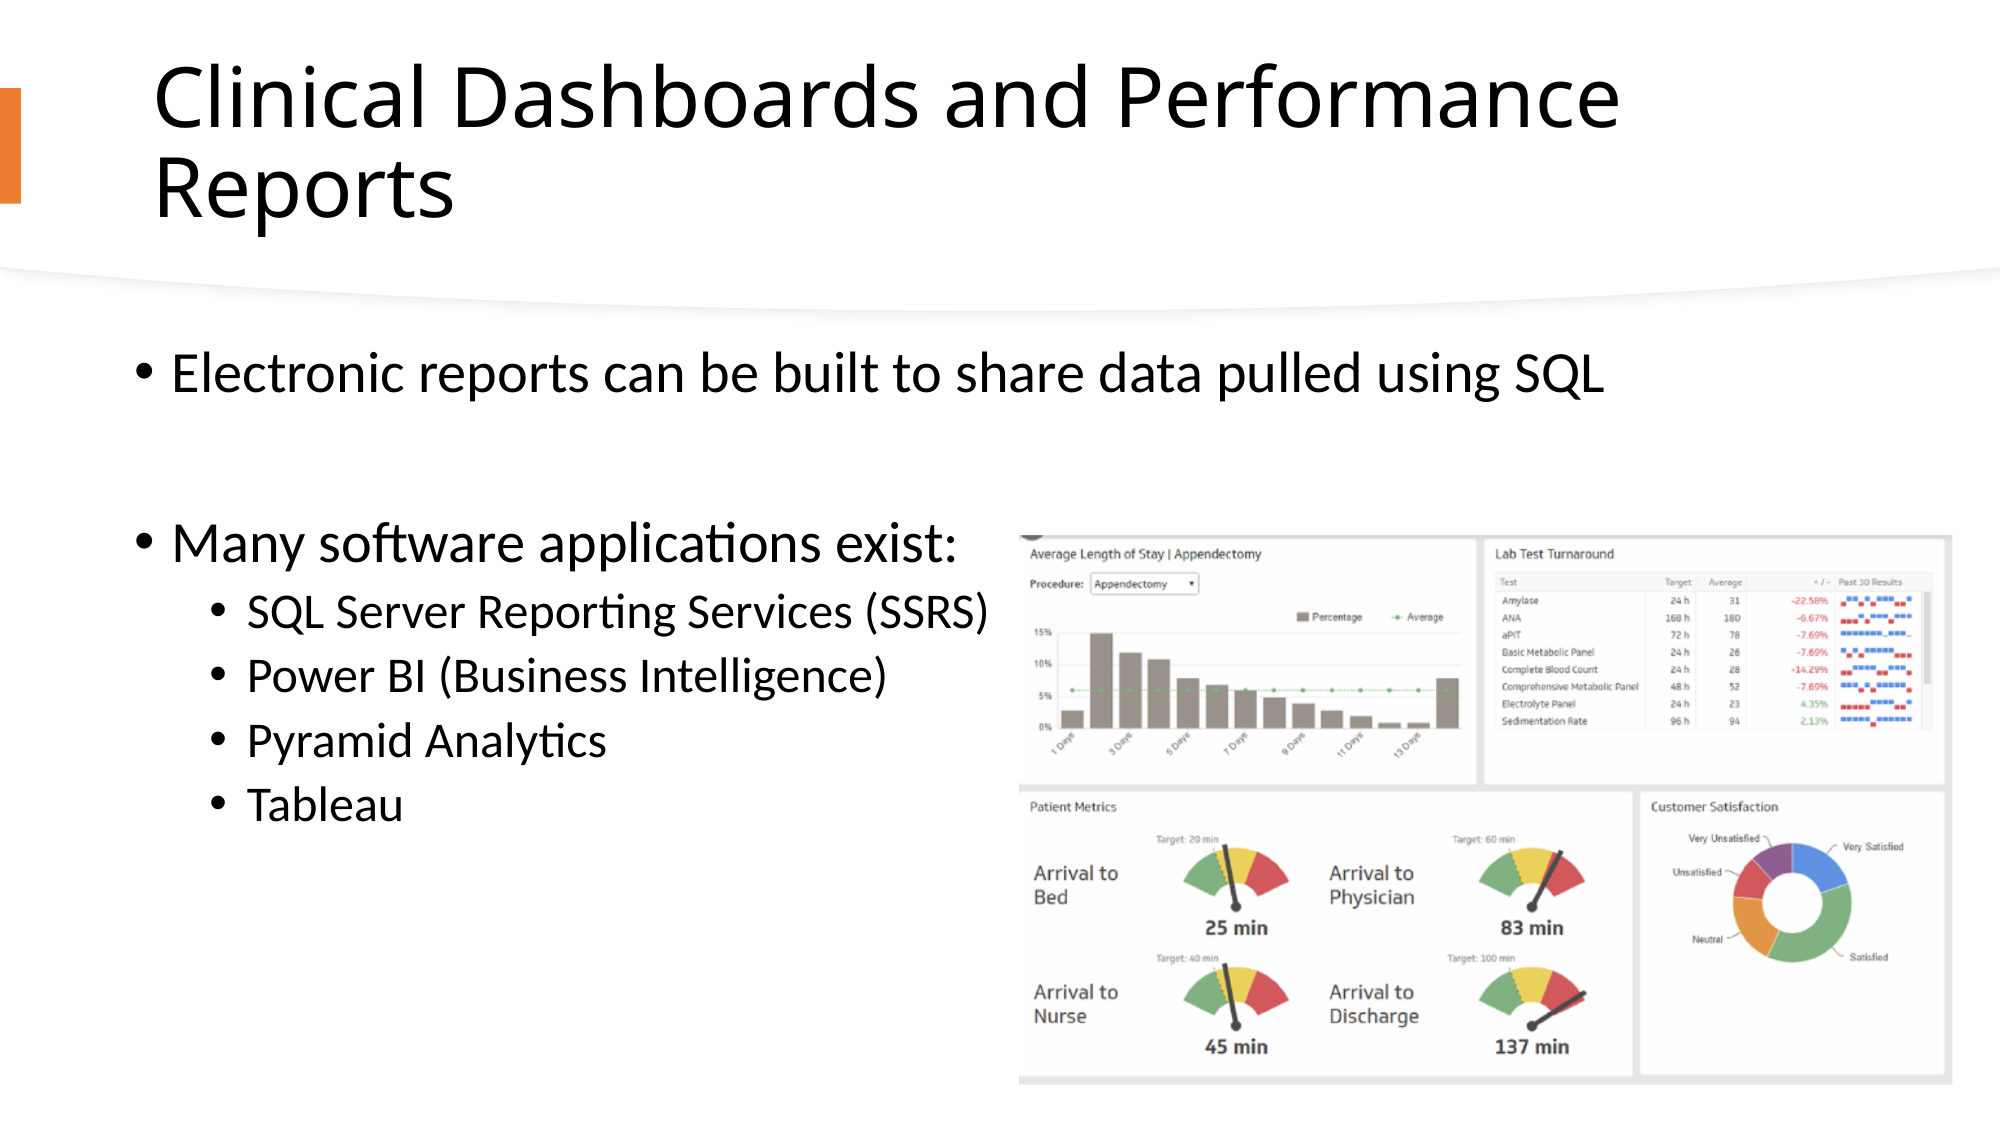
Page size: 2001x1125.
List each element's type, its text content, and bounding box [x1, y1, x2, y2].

title Clinical Dashboards and Performance Reports [137, 41, 1863, 251]
list Electronic reports can be built to share data pulled using SQL Many software applications exist: SQL Server Reporting Services (SSRS) Power BI (Business Intelligence) Pyramid Analytics Tableau [119, 334, 1845, 995]
picture [1012, 528, 1960, 1088]
text_box [0, 88, 21, 204]
